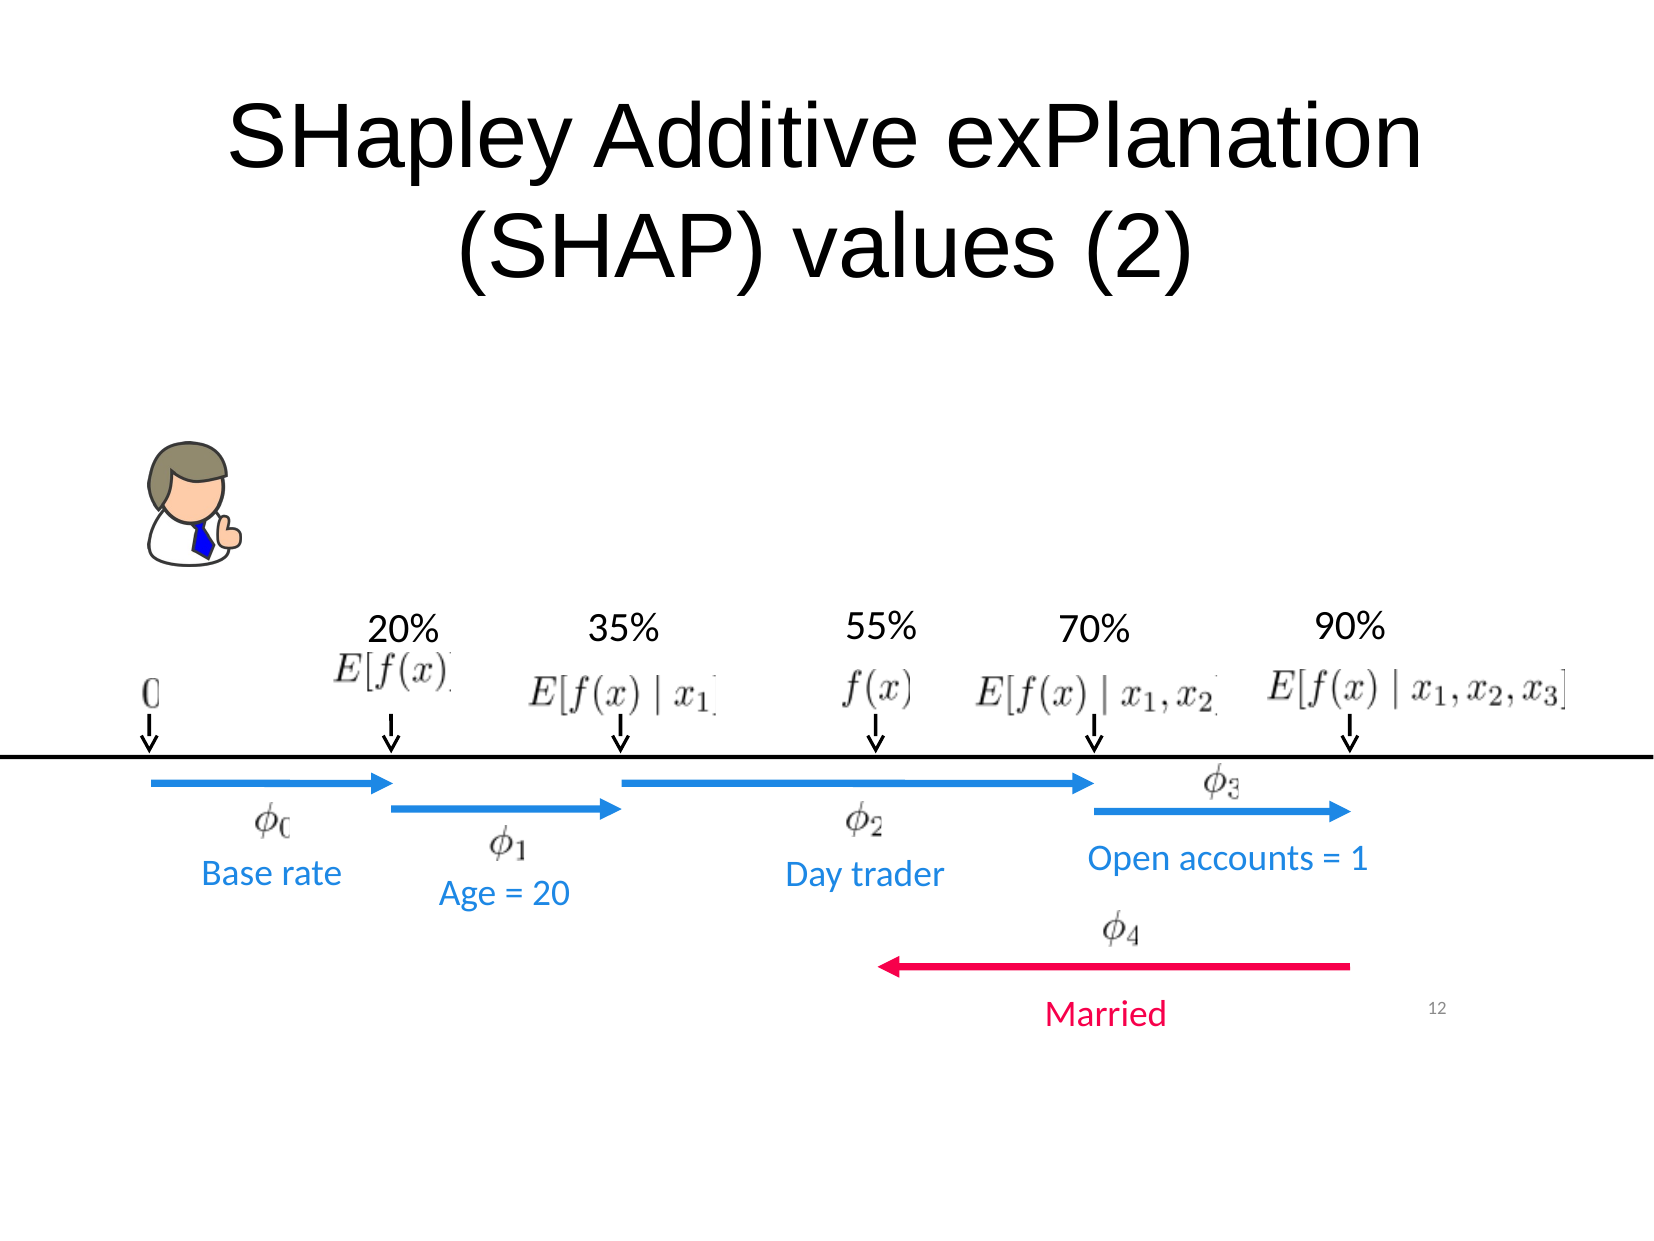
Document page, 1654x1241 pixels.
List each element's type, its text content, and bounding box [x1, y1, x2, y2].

text_box Open accounts = 1 [1072, 825, 1384, 886]
text_box Base rate [186, 840, 358, 901]
picture [841, 669, 910, 710]
picture [139, 678, 159, 709]
text_box 70% [1043, 593, 1146, 659]
picture [528, 675, 716, 716]
text_box 20% [352, 593, 455, 659]
picture [488, 825, 525, 860]
text_box Day trader [770, 841, 961, 902]
picture [973, 675, 1218, 716]
picture [1203, 763, 1239, 800]
text_box 90% [1298, 590, 1401, 656]
text_box 35% [572, 592, 675, 658]
picture [147, 441, 242, 567]
picture [1102, 910, 1138, 947]
text_box 55% [830, 590, 933, 656]
picture [332, 652, 451, 692]
picture [254, 802, 290, 839]
picture [1267, 669, 1565, 710]
title SHapley Additive exPlanation (SHAP) values (2) [113, 66, 1540, 306]
text_box Age = 20 [423, 860, 586, 921]
text_box Married [1029, 981, 1183, 1042]
text_box <number> [1183, 984, 1462, 1029]
picture [845, 801, 882, 837]
